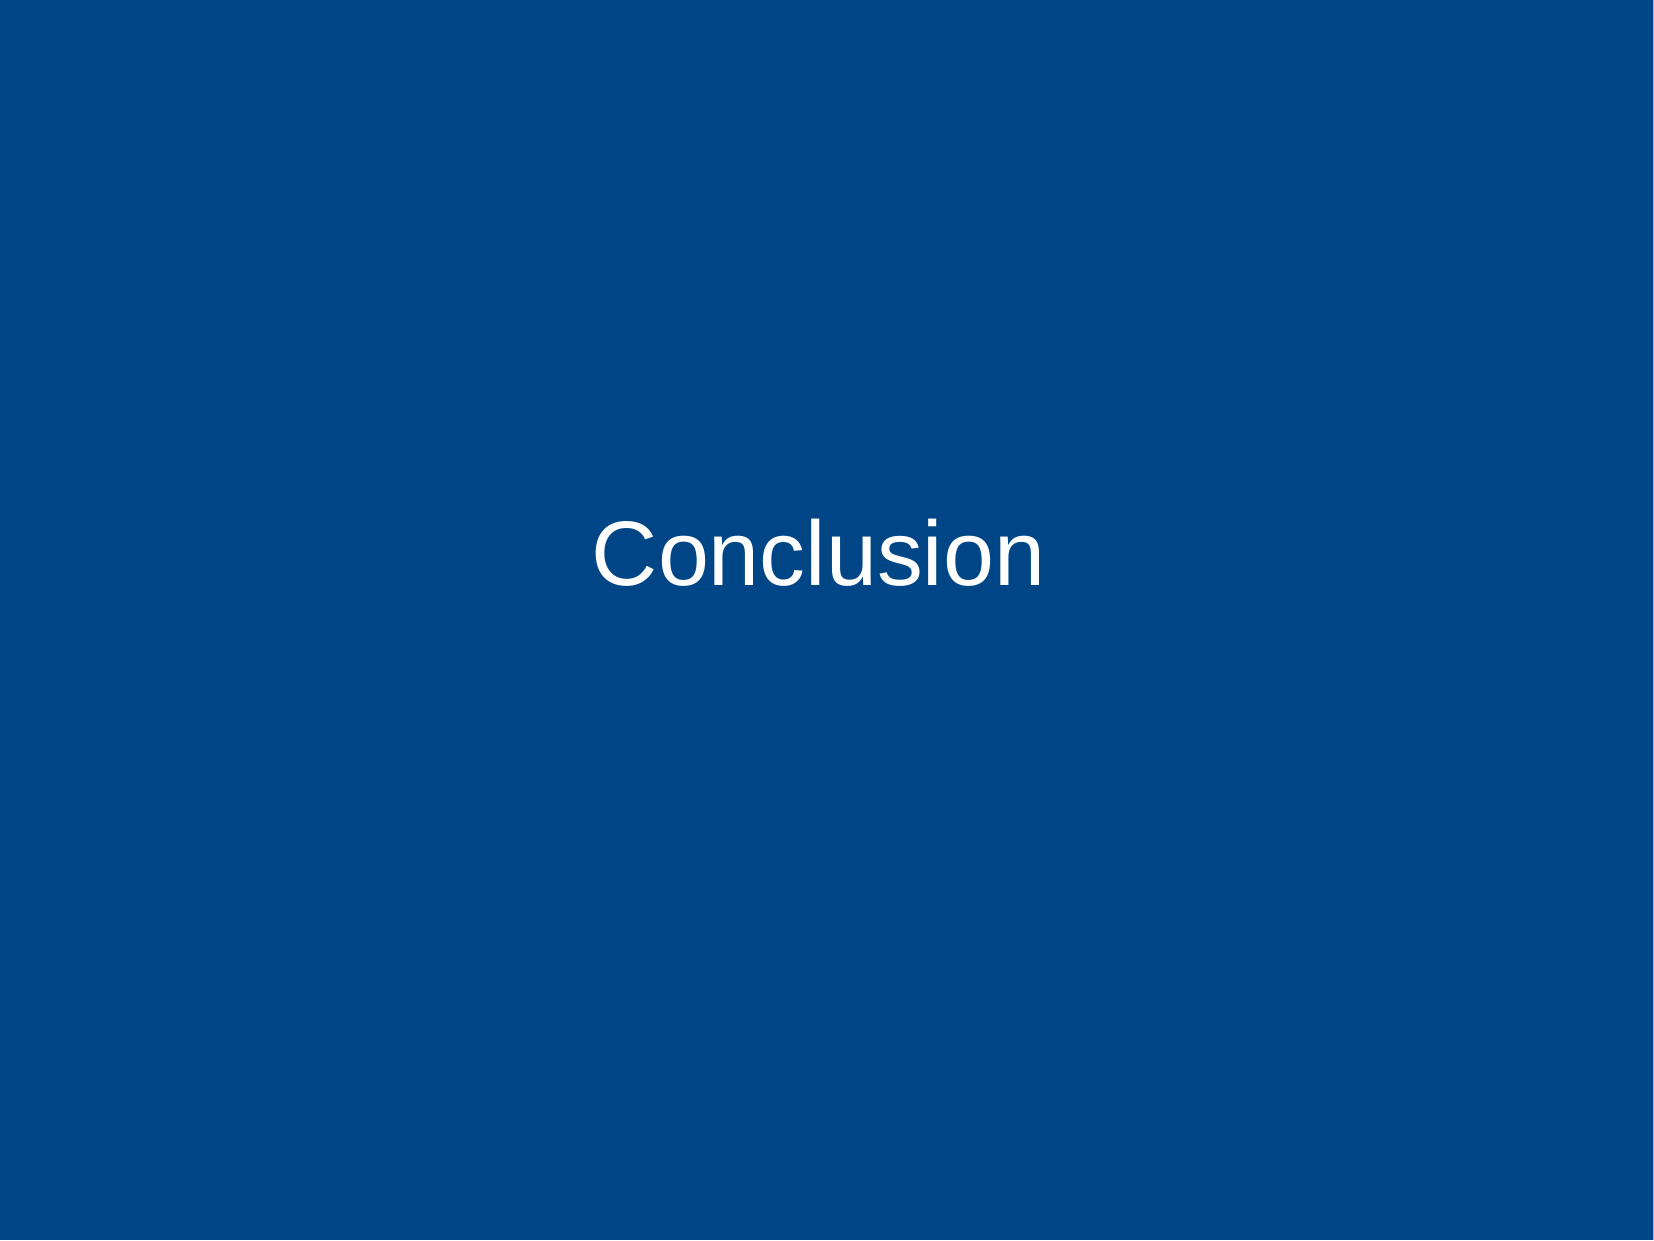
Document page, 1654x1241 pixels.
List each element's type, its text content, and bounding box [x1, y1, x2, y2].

title Conclusion [75, 450, 1564, 658]
